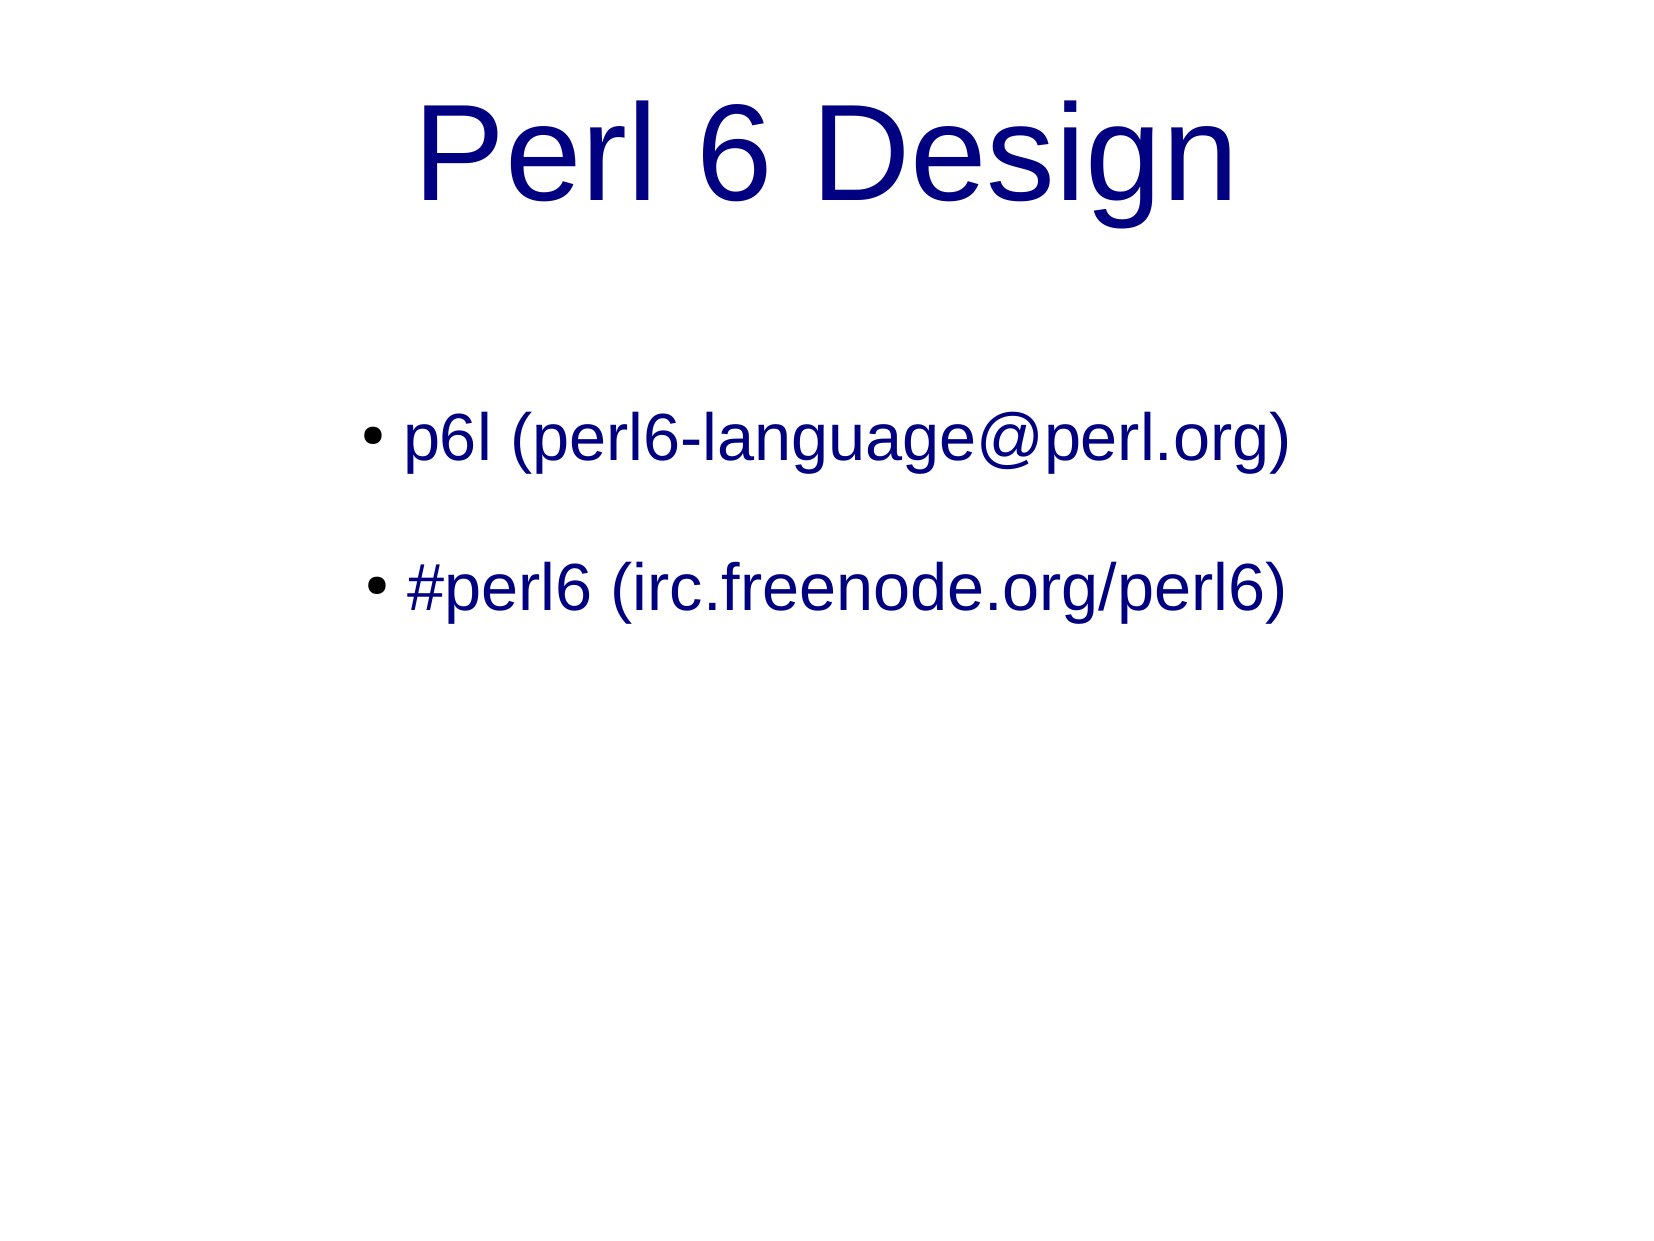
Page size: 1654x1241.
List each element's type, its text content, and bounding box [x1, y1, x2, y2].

subtitle p6l (perl6-language@perl.org) #perl6 (irc.freenode.org/perl6) [82, 290, 1571, 1109]
title Perl 6 Design [82, 49, 1571, 257]
